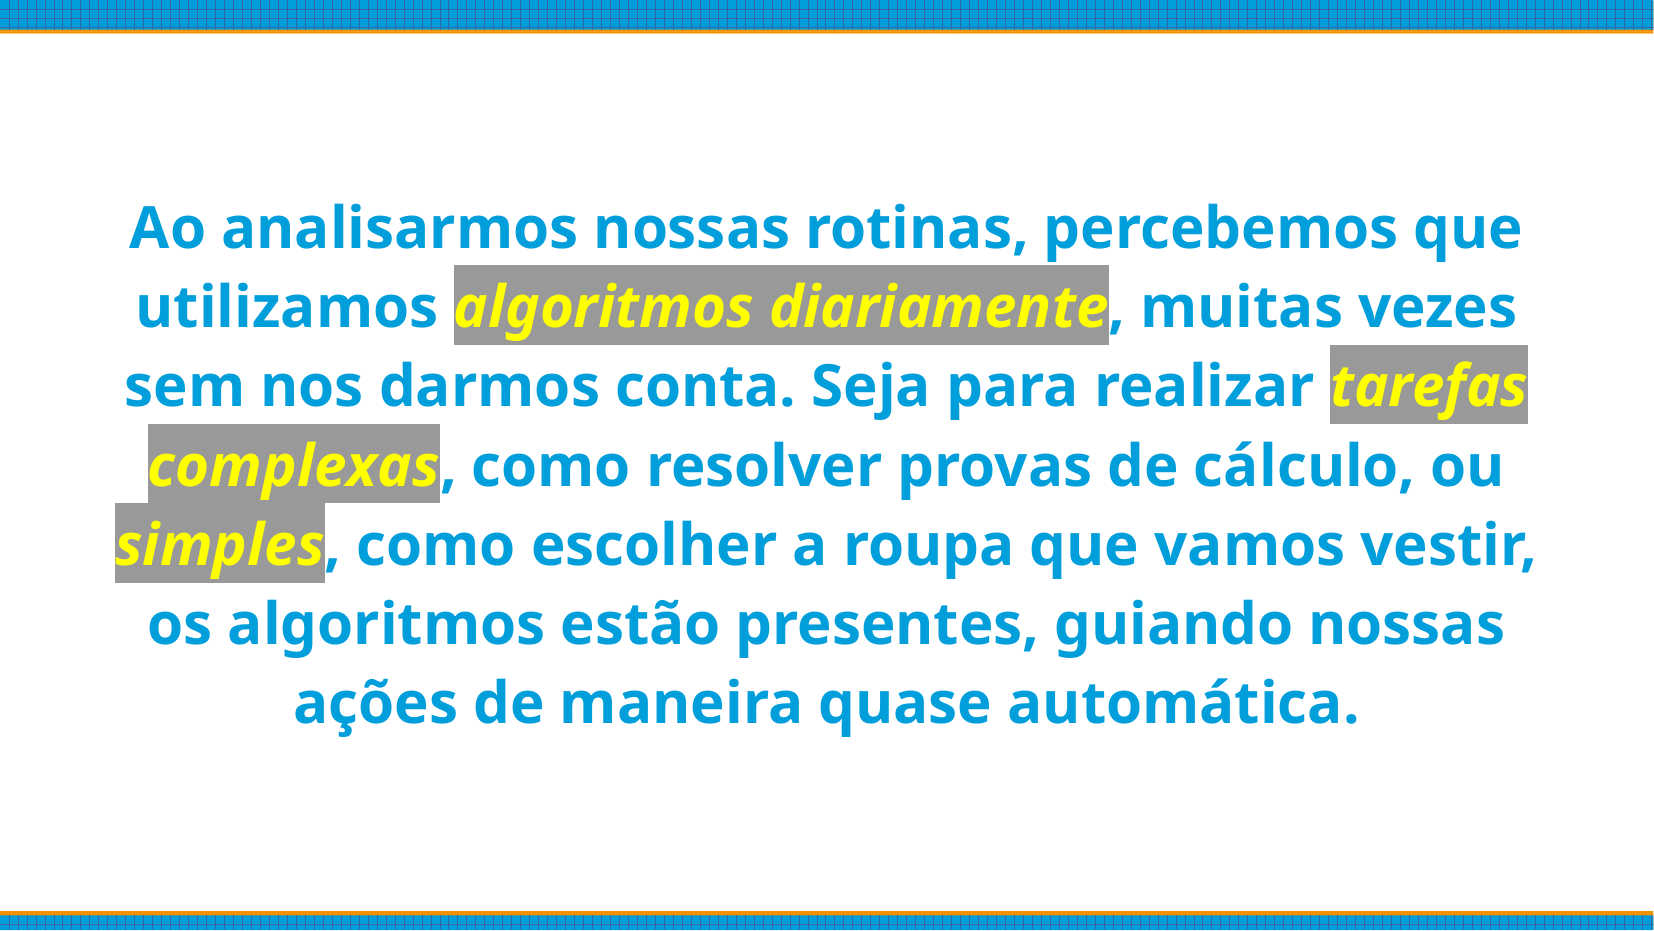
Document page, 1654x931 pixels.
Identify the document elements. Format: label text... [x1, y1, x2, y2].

subtitle Ao analisarmos nossas rotinas, percebemos que utilizamos algoritmos diariamente, muitas vezes sem nos darmos conta. Seja para realizar tarefas complexas, como resolver provas de cálculo, ou simples, como escolher a roupa que vamos vestir, os algoritmos estão presentes, guiando nossas ações de maneira quase automática. [82, 103, 1571, 824]
